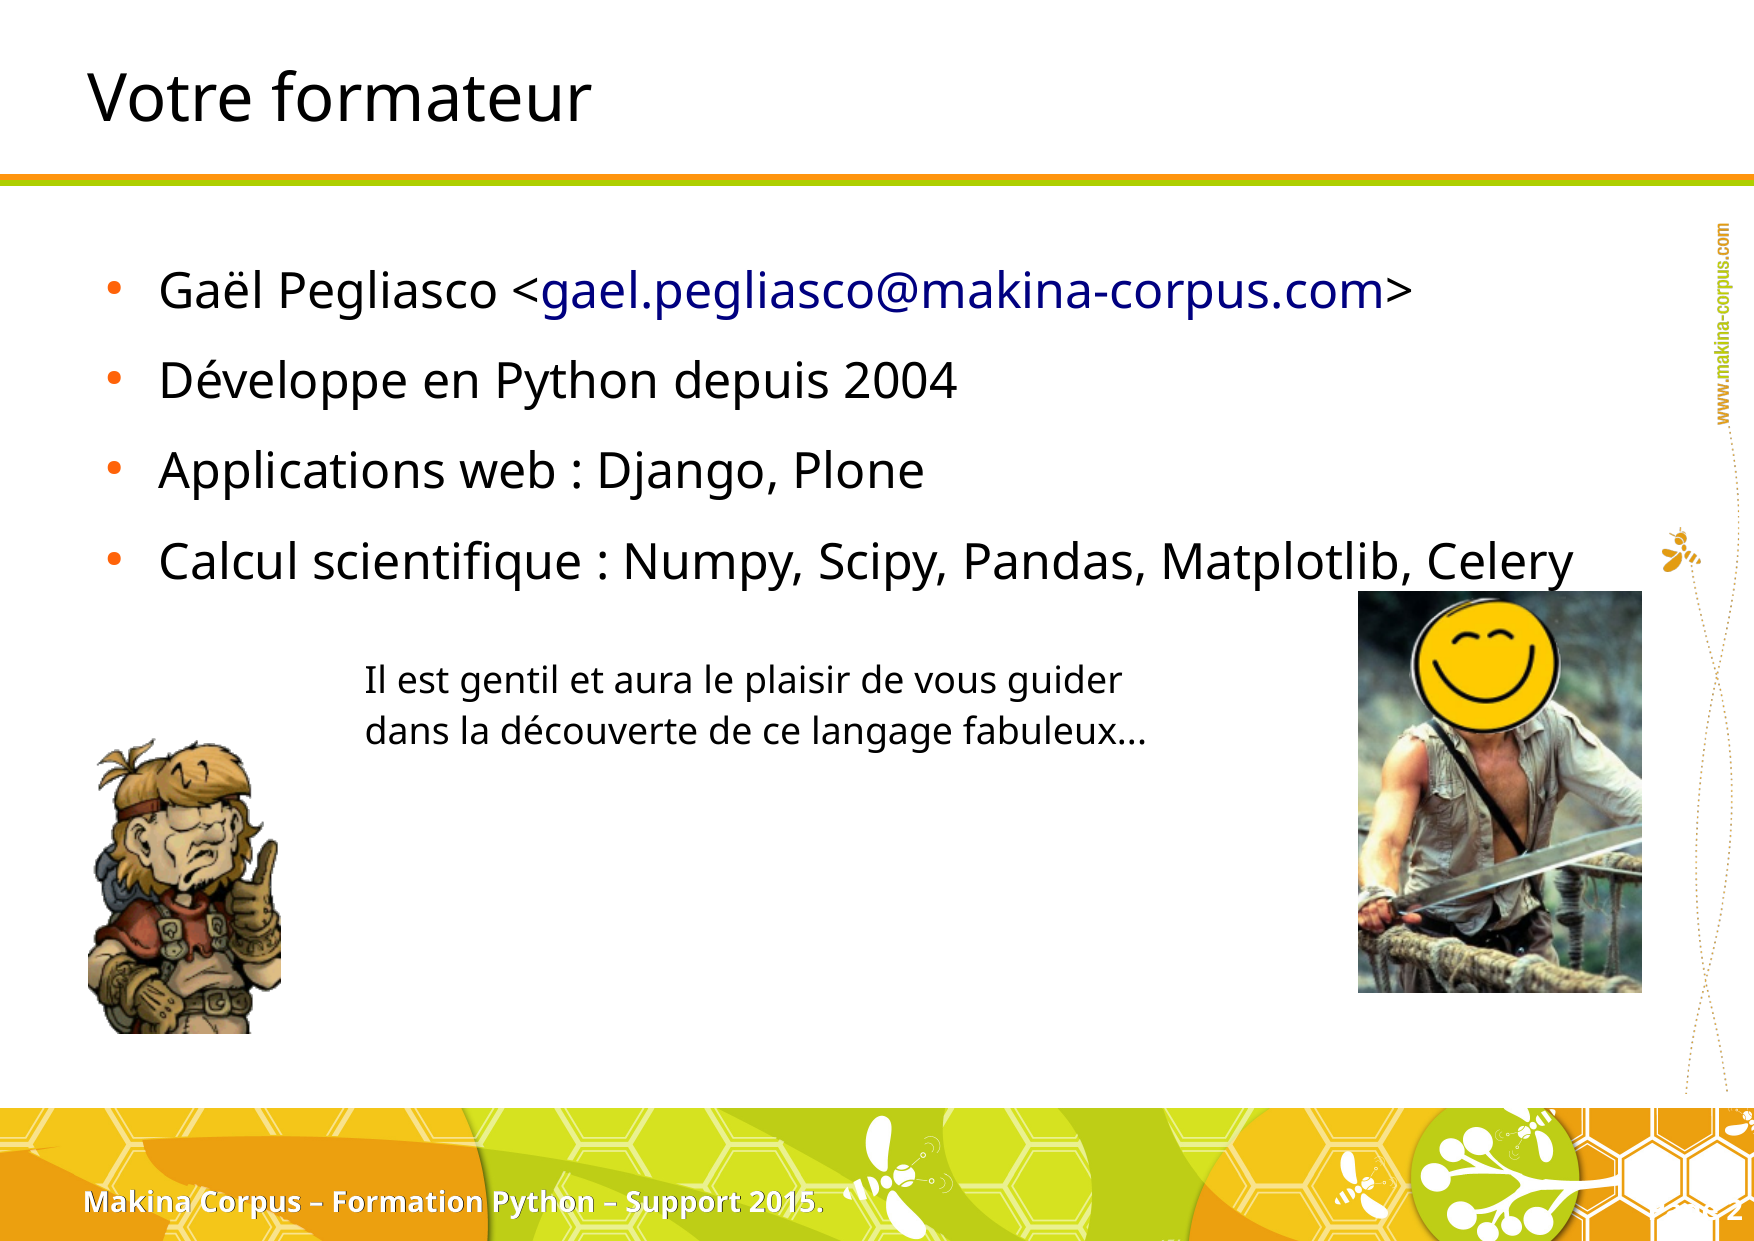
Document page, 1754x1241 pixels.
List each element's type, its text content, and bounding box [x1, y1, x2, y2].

picture [0, 1108, 1754, 1241]
picture [1358, 203, 1754, 1093]
list Gaël Pegliasco <gael.pegliasco@makina-corpus.com> Développe en Python depuis 2004 Applications web : Django, Plone Calcul scientifique : Numpy, Scipy, Pandas, Matplotlib, Celery [87, 254, 1667, 975]
picture [88, 728, 281, 1034]
text_box Il est gentil et aura le plaisir de vous guider dans la découverte de ce langage fabuleux... [349, 646, 1300, 768]
title Votre formateur [87, 31, 1667, 160]
